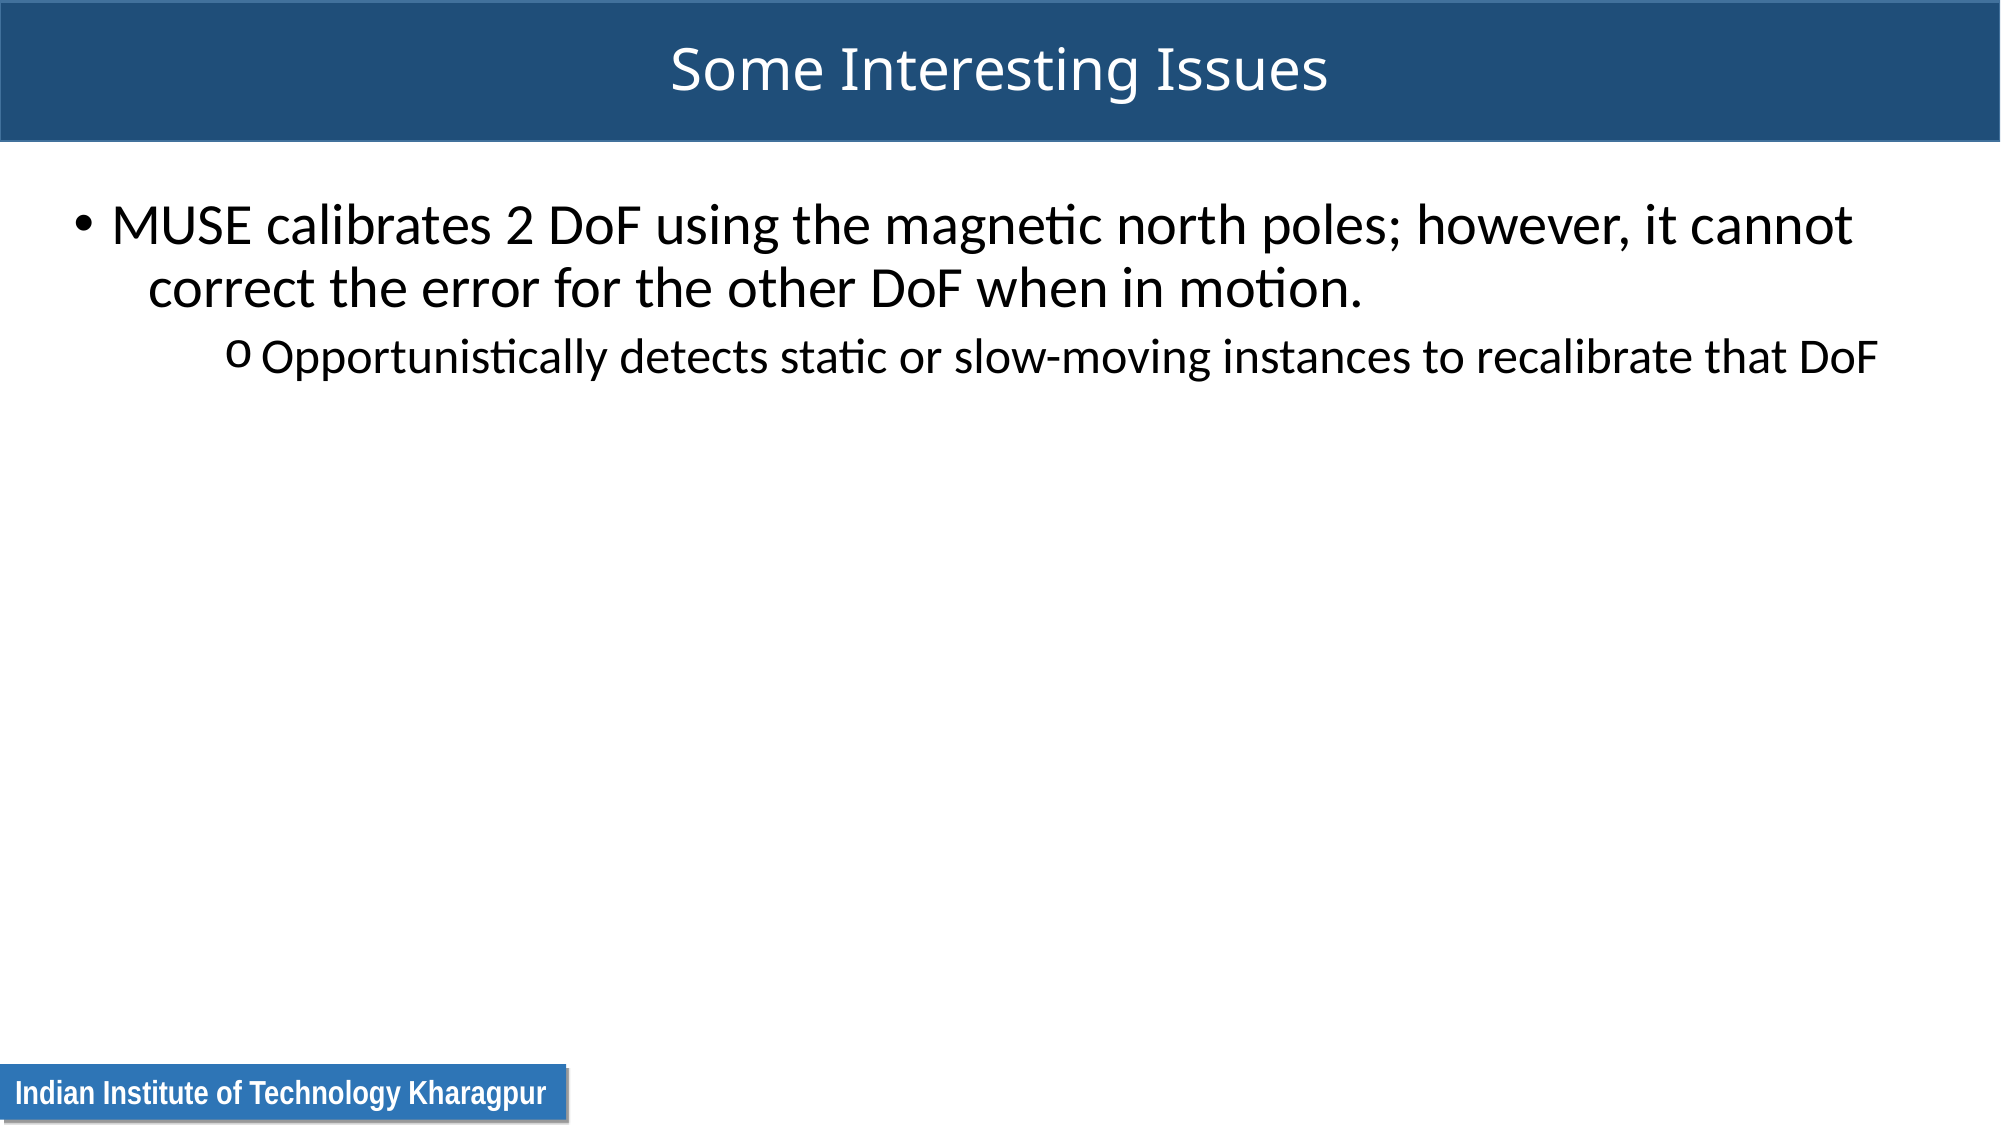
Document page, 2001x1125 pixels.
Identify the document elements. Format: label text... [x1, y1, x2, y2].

title Some Interesting Issues [0, 1, 2000, 141]
list MUSE calibrates 2 DoF using the magnetic north poles; however, it cannot correct the error for the other DoF when in motion. Opportunistically detects static or slow-moving instances to recalibrate that DoF [58, 186, 1954, 1065]
